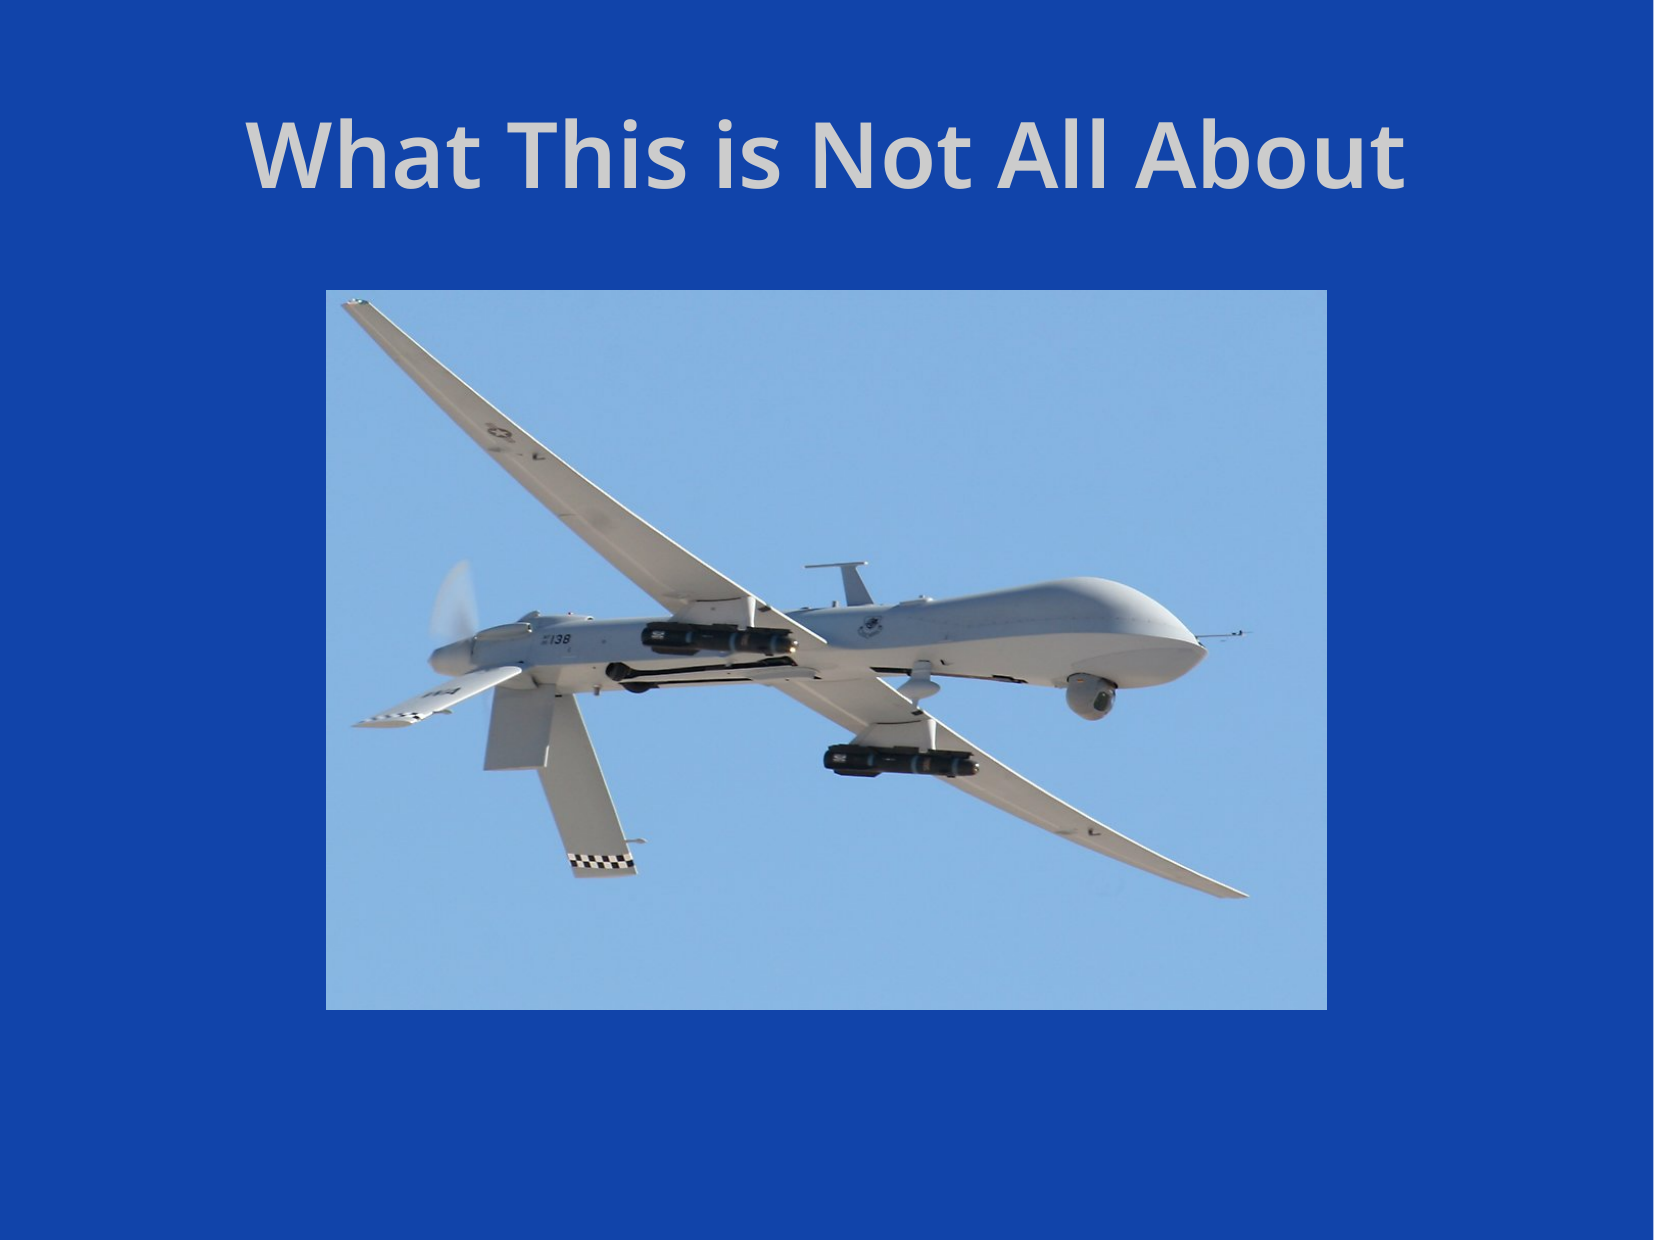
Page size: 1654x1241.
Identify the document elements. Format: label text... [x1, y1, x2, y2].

title What This is Not All About [82, 49, 1571, 257]
picture [326, 290, 1327, 1010]
